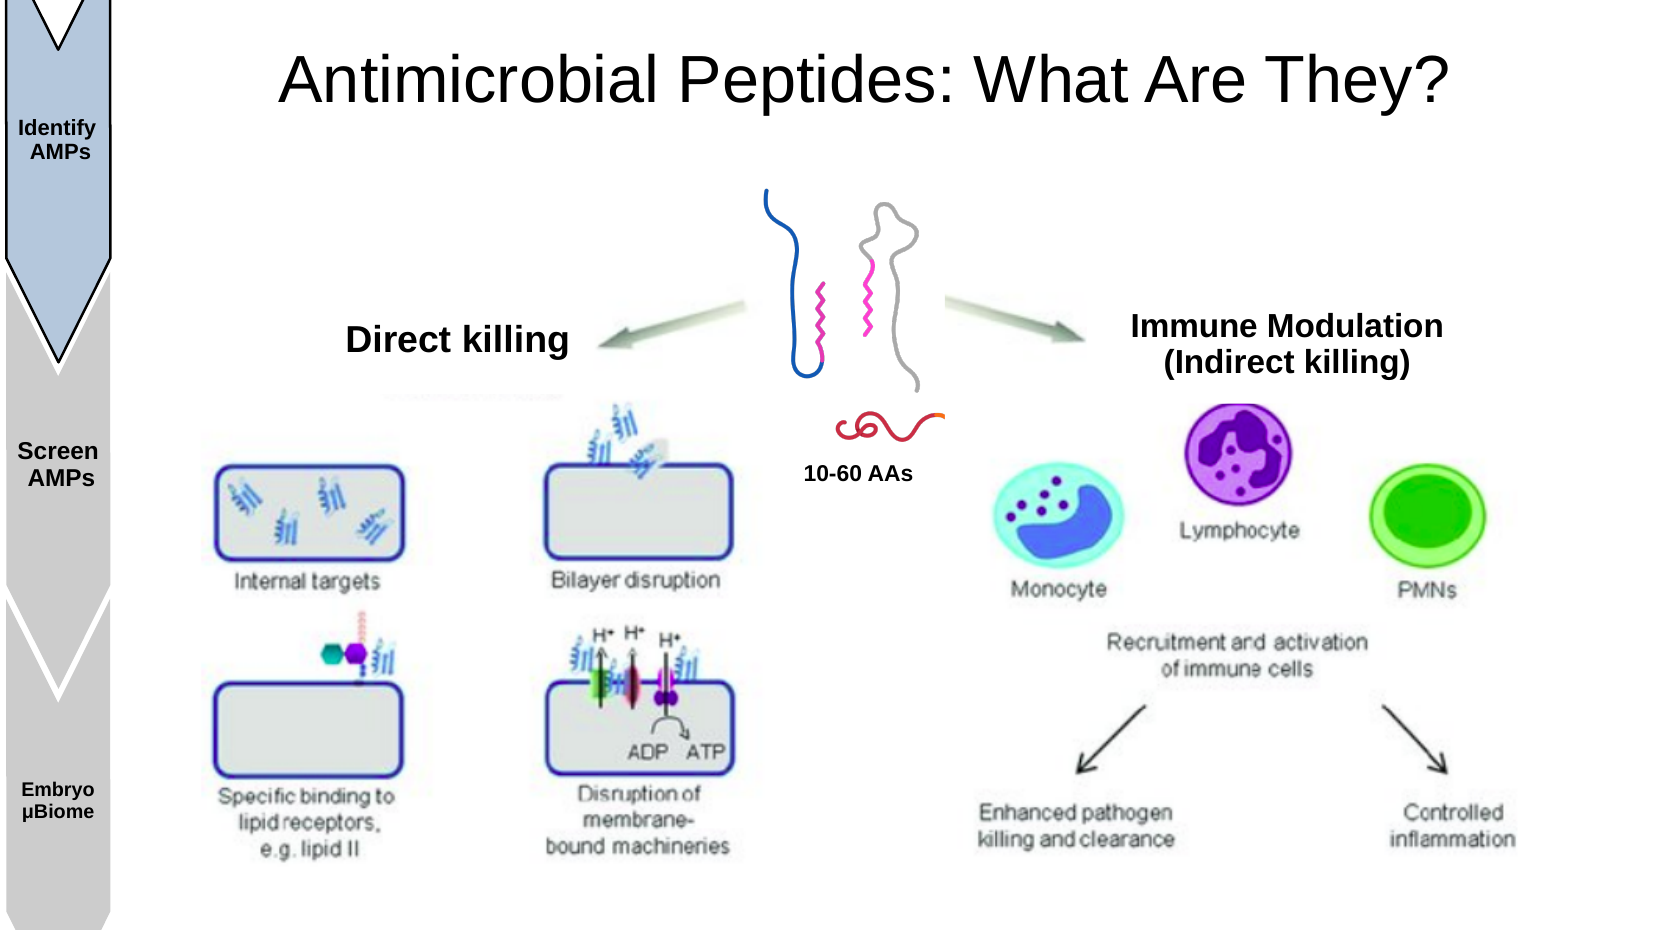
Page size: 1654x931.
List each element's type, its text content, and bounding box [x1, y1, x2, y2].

text_box Immune Modulation (Indirect killing) [1086, 299, 1489, 404]
title Antimicrobial Peptides: What Are They? [546, 0, 1619, 182]
text_box 10-60 AAs [788, 453, 931, 494]
picture [0, 0, 1536, 931]
text_box Direct killing [330, 311, 591, 395]
